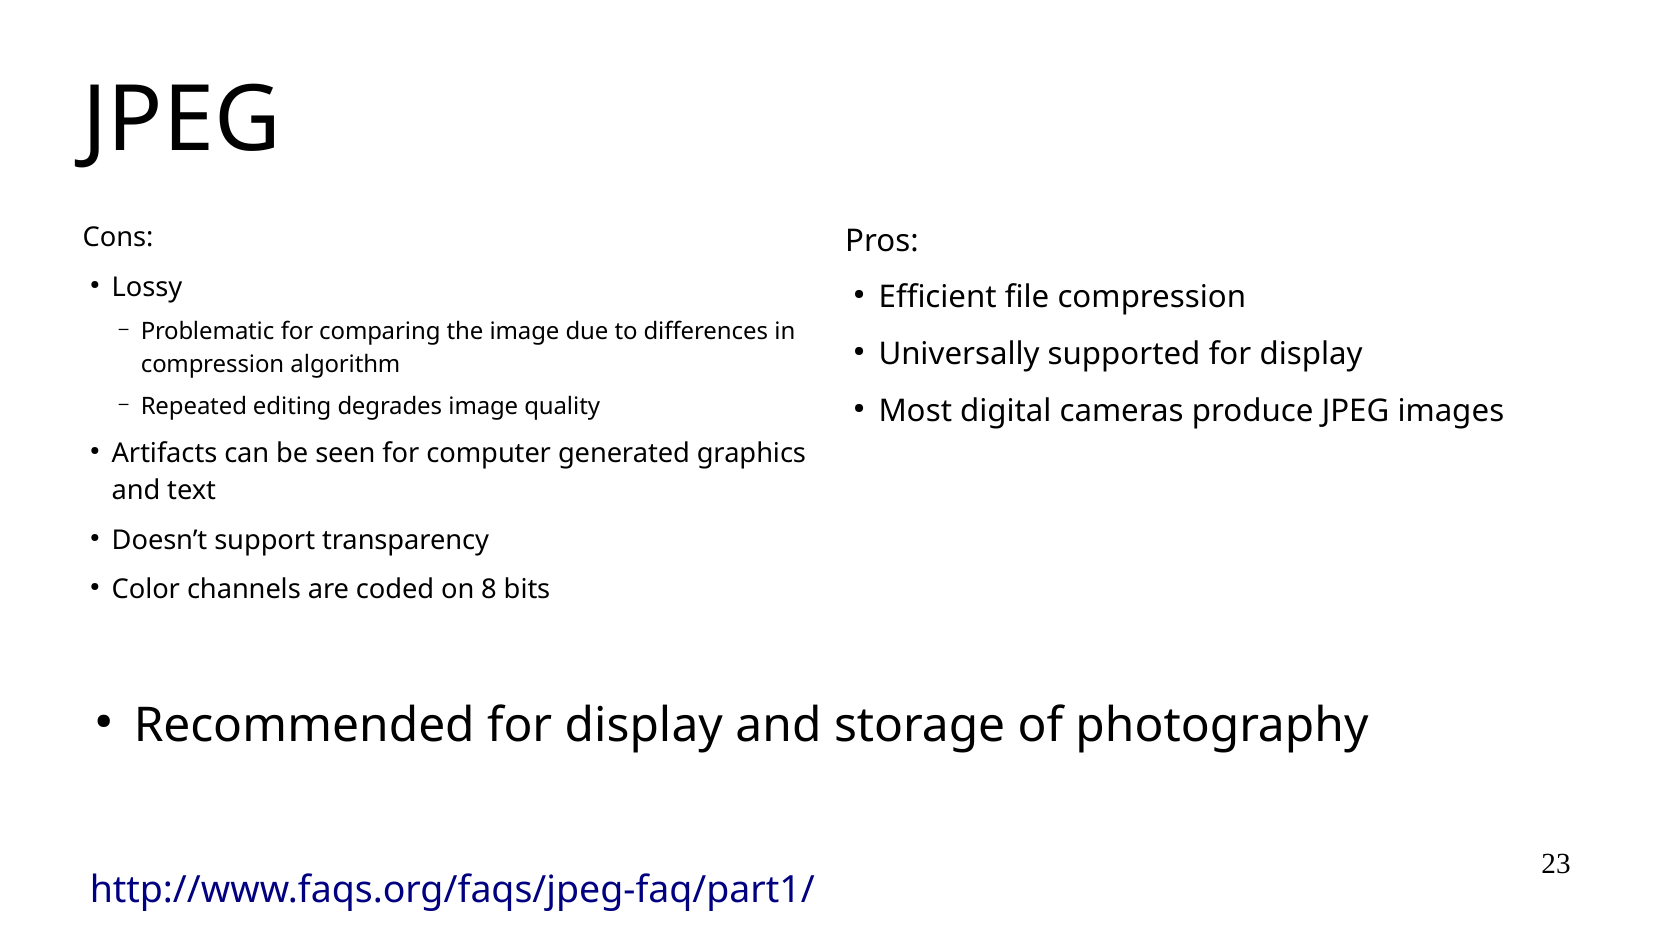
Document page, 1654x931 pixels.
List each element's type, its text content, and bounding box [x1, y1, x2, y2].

text_box http://www.faqs.org/faqs/jpeg-faq/part1/ [75, 855, 886, 917]
list Cons: Lossy Problematic for comparing the image due to differences in compression algorithm Repeated editing degrades image quality Artifacts can be seen for computer generated graphics and text Doesn’t support transparency Color channels are coded on 8 bits [82, 217, 809, 616]
list Pros: Efficient file compression Universally supported for display Most digital cameras produce JPEG images [845, 217, 1572, 436]
title JPEG [82, 37, 1571, 193]
list Recommended for display and storage of photography [82, 690, 1571, 757]
